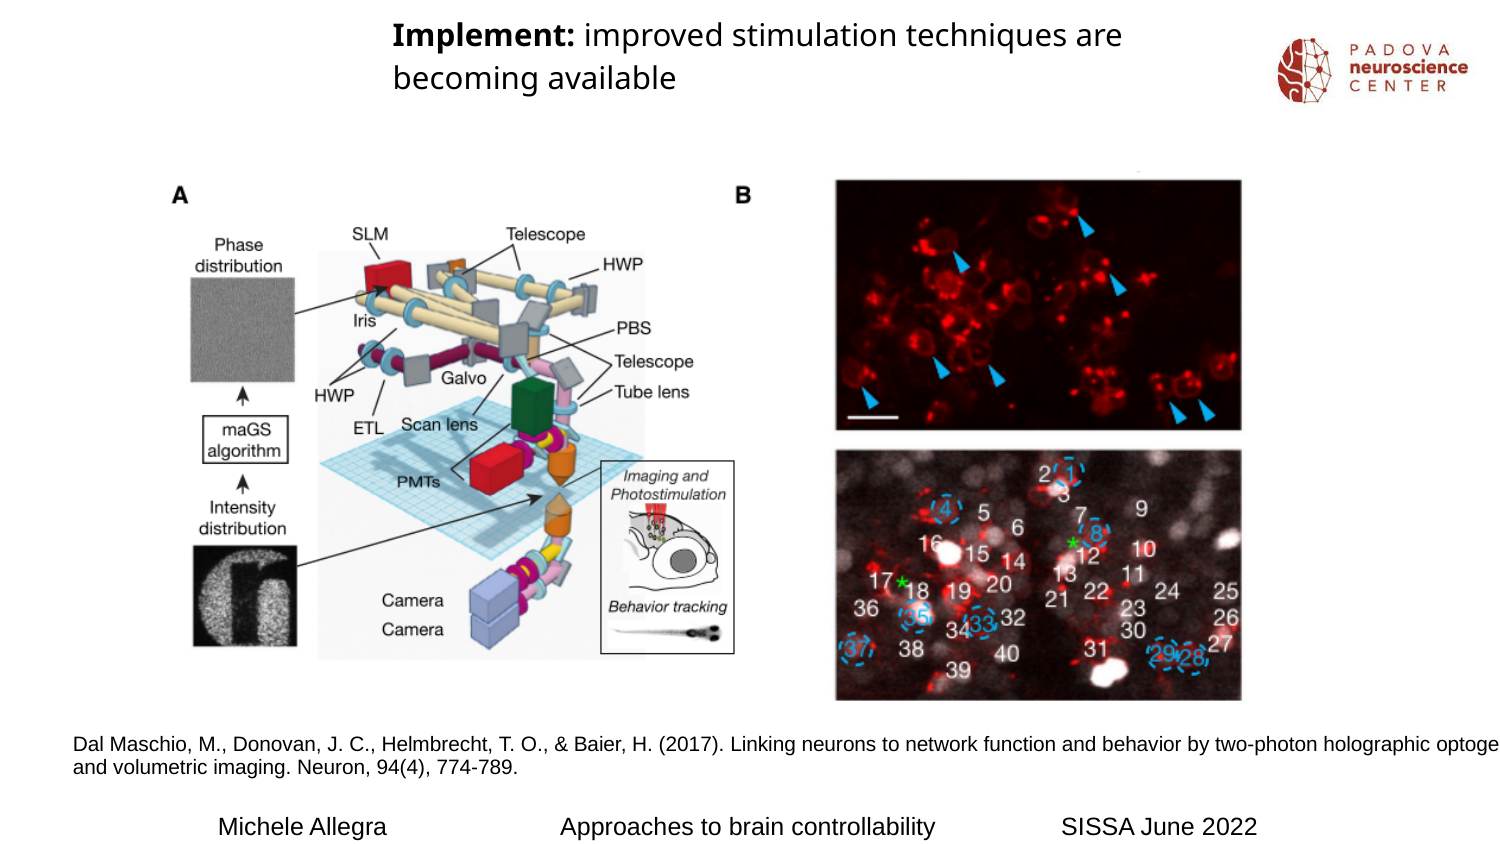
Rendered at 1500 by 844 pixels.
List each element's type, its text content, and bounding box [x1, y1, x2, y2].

text_box Implement: improved stimulation techniques are becoming available [342, 5, 1158, 101]
text_box Dal Maschio, M., Donovan, J. C., Helmbrecht, T. O., & Baier, H. (2017). Linking neurons to network function and behavior by two-photon holographic optogenetics and volumetric imaging. Neuron, 94(4), 774-789. [58, 725, 1500, 787]
picture [1268, 10, 1476, 123]
text_box Michele Allegra Approaches to brain controllability SISSA June 2022 [64, 800, 1415, 844]
picture [124, 144, 762, 715]
picture [820, 171, 1253, 715]
